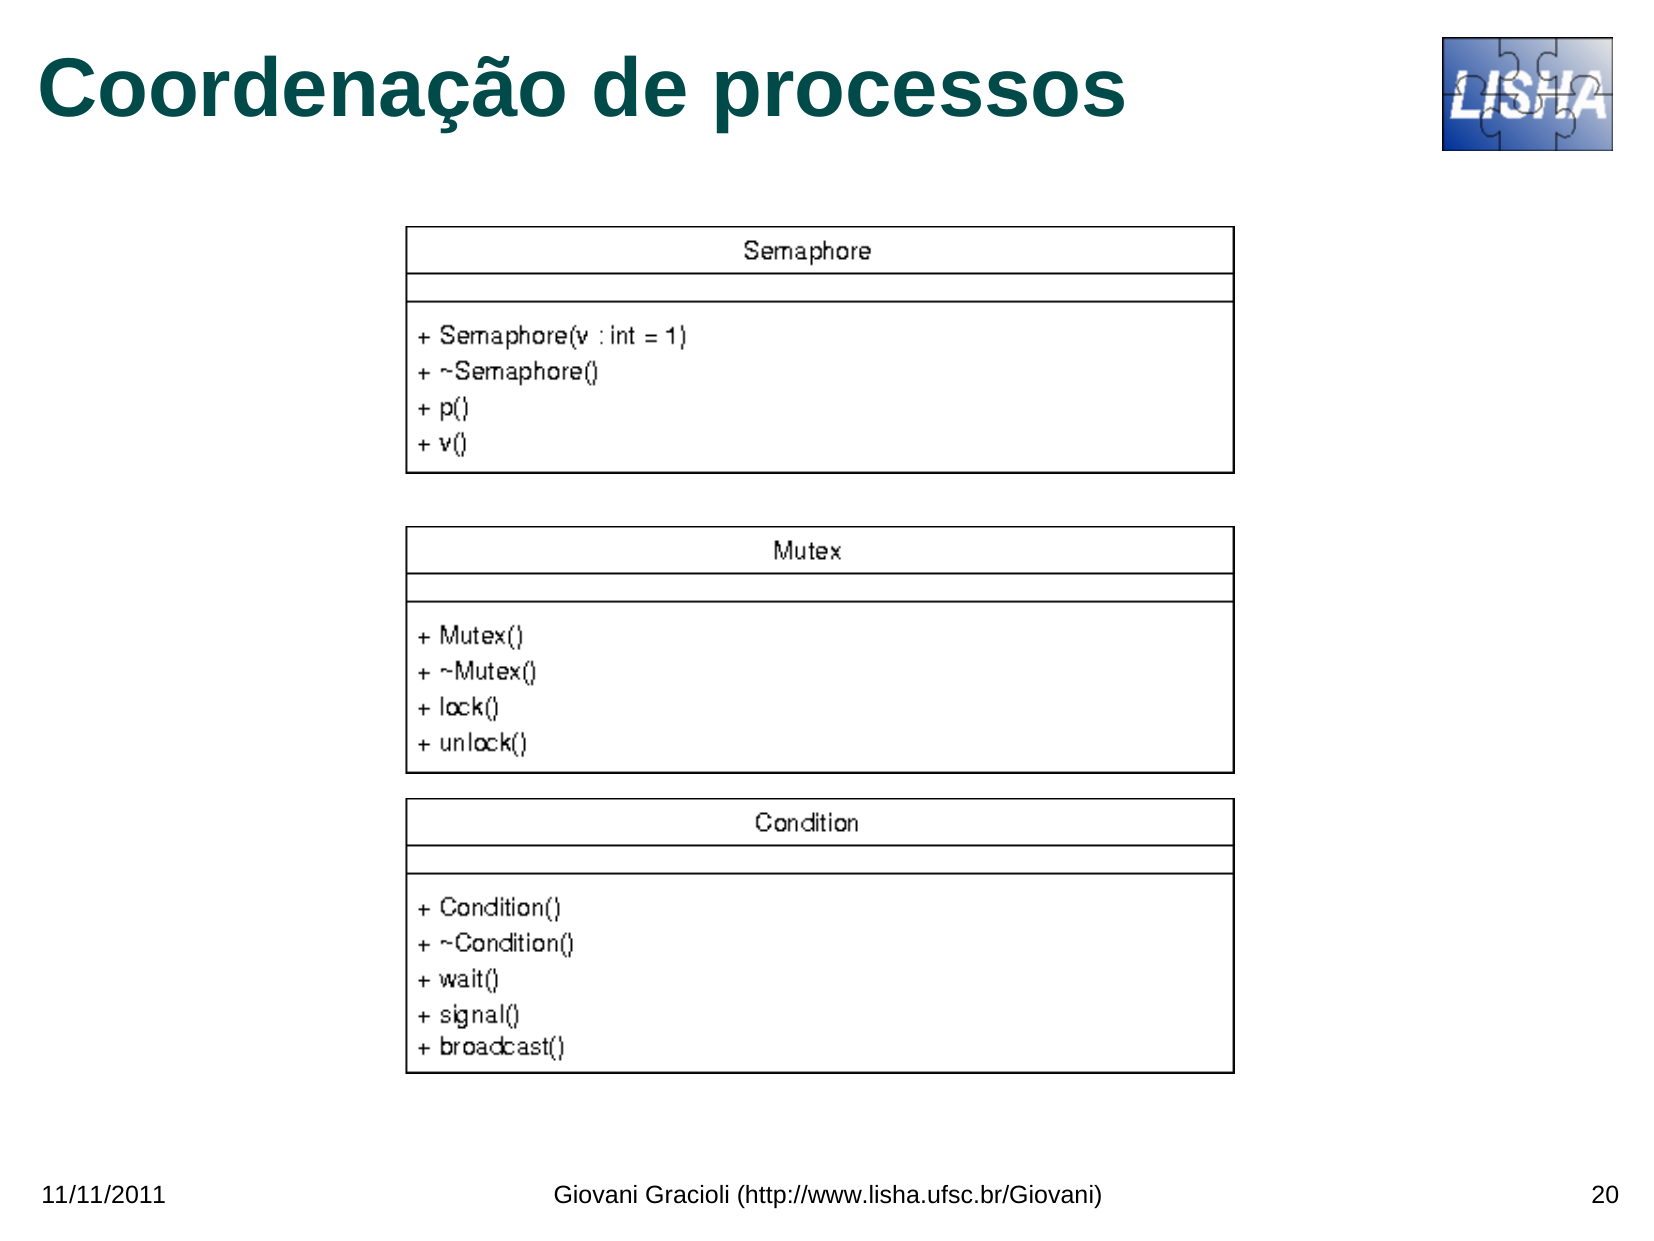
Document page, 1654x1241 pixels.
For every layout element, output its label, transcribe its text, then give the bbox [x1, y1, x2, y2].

picture [404, 526, 1235, 774]
picture [404, 226, 1235, 474]
picture [1442, 37, 1613, 151]
title Coordenação de processos [37, 37, 1426, 151]
picture [404, 798, 1235, 1074]
